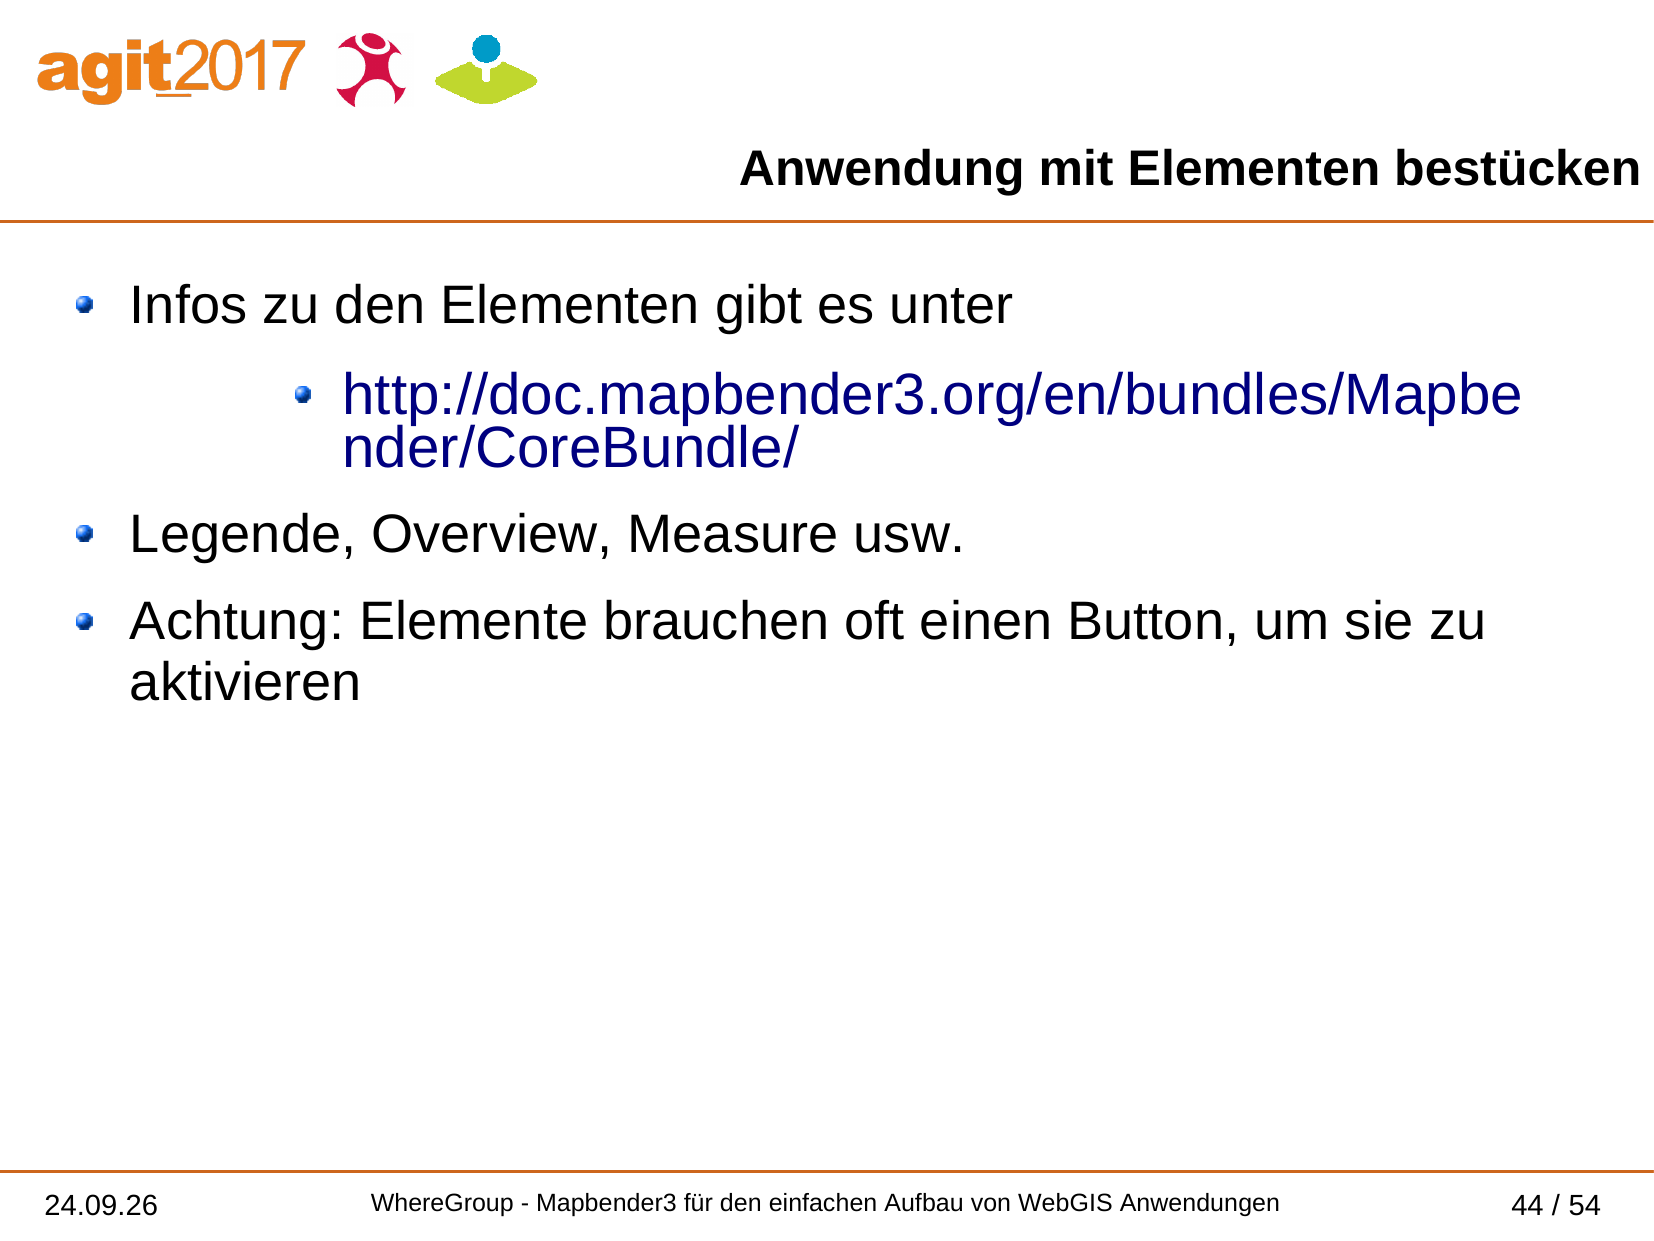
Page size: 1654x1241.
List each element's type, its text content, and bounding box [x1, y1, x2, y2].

picture [35, 23, 308, 107]
picture [435, 35, 538, 104]
list Infos zu den Elementen gibt es unter http://doc.mapbender3.org/en/bundles/Mapbender/CoreBundle/ Legende, Overview, Measure usw. Achtung: Elemente brauchen oft einen Button, um sie zu aktivieren [59, 274, 1548, 1093]
title Anwendung mit Elementen bestücken [153, 124, 1642, 213]
